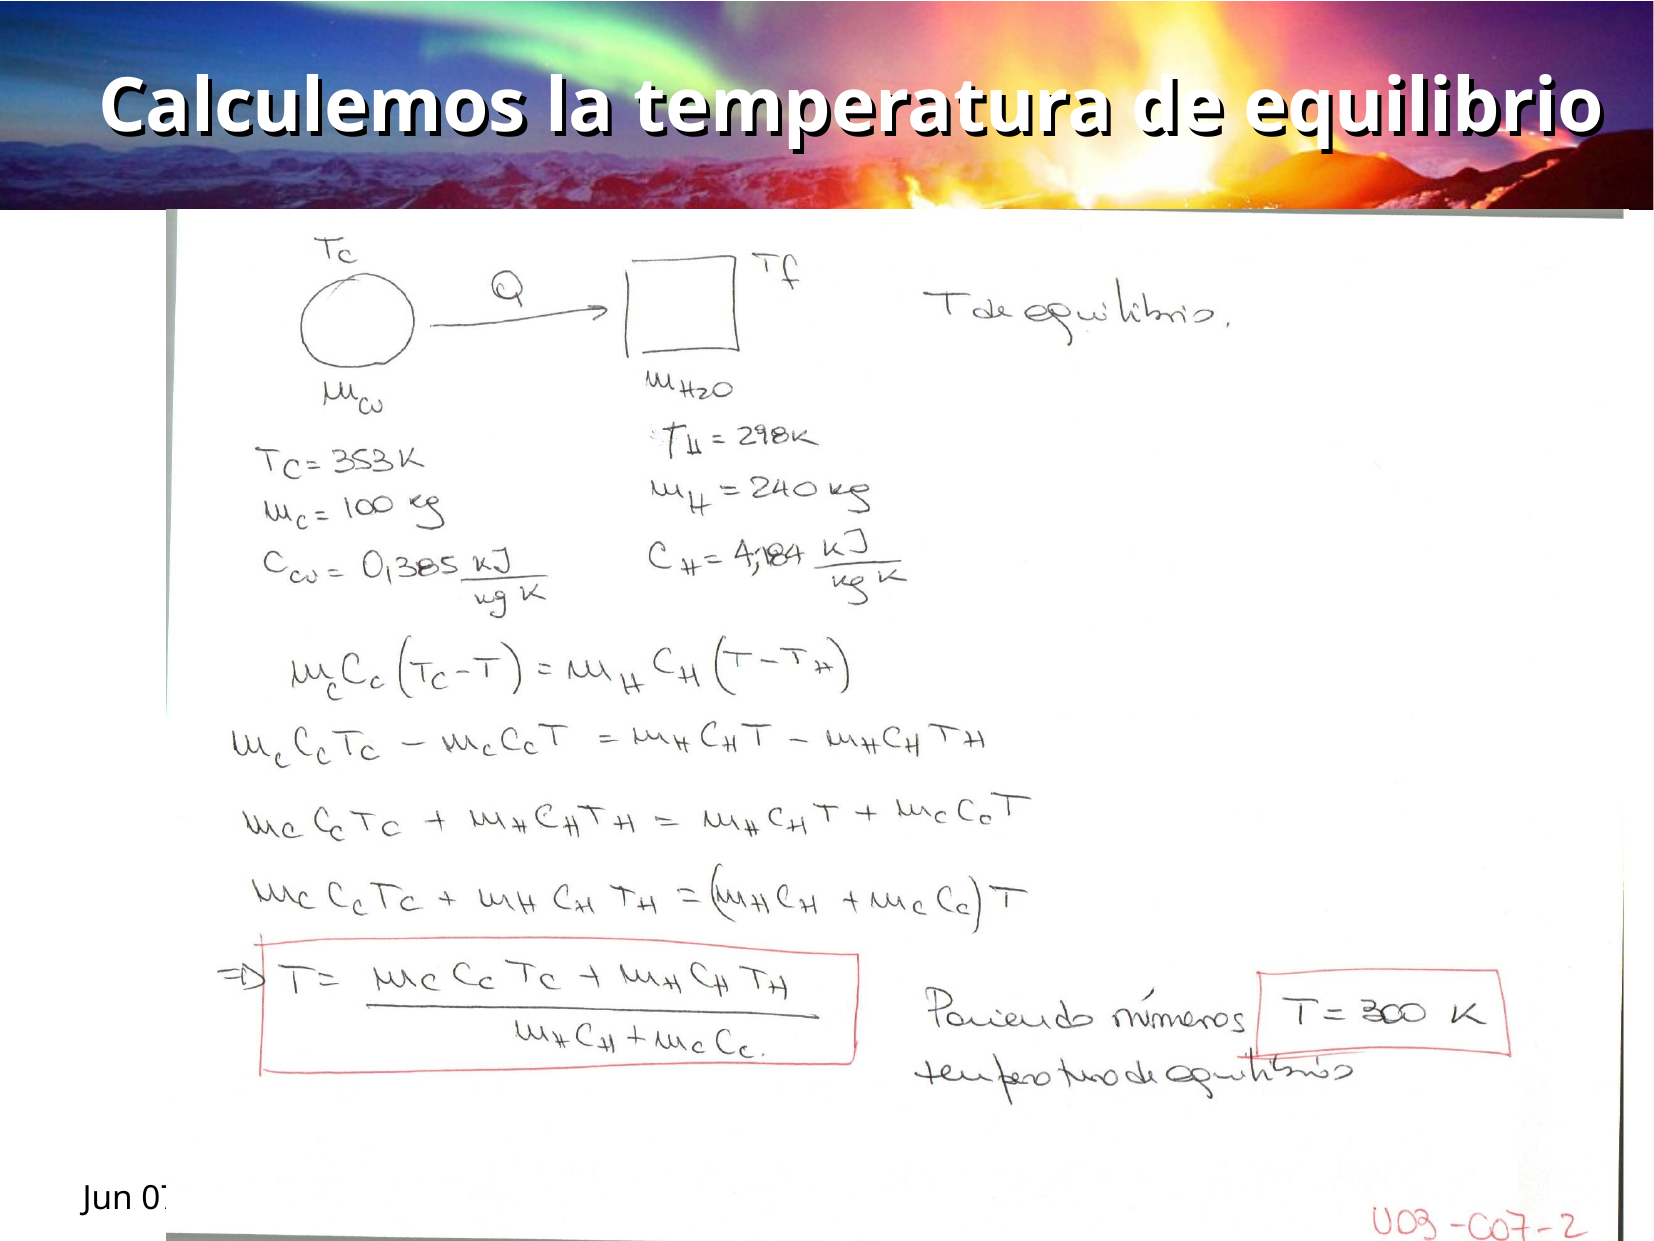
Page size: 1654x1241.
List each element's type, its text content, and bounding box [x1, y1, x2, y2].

title Calculemos la temperatura de equilibrio [45, 15, 1606, 191]
picture [0, 1, 1654, 1241]
